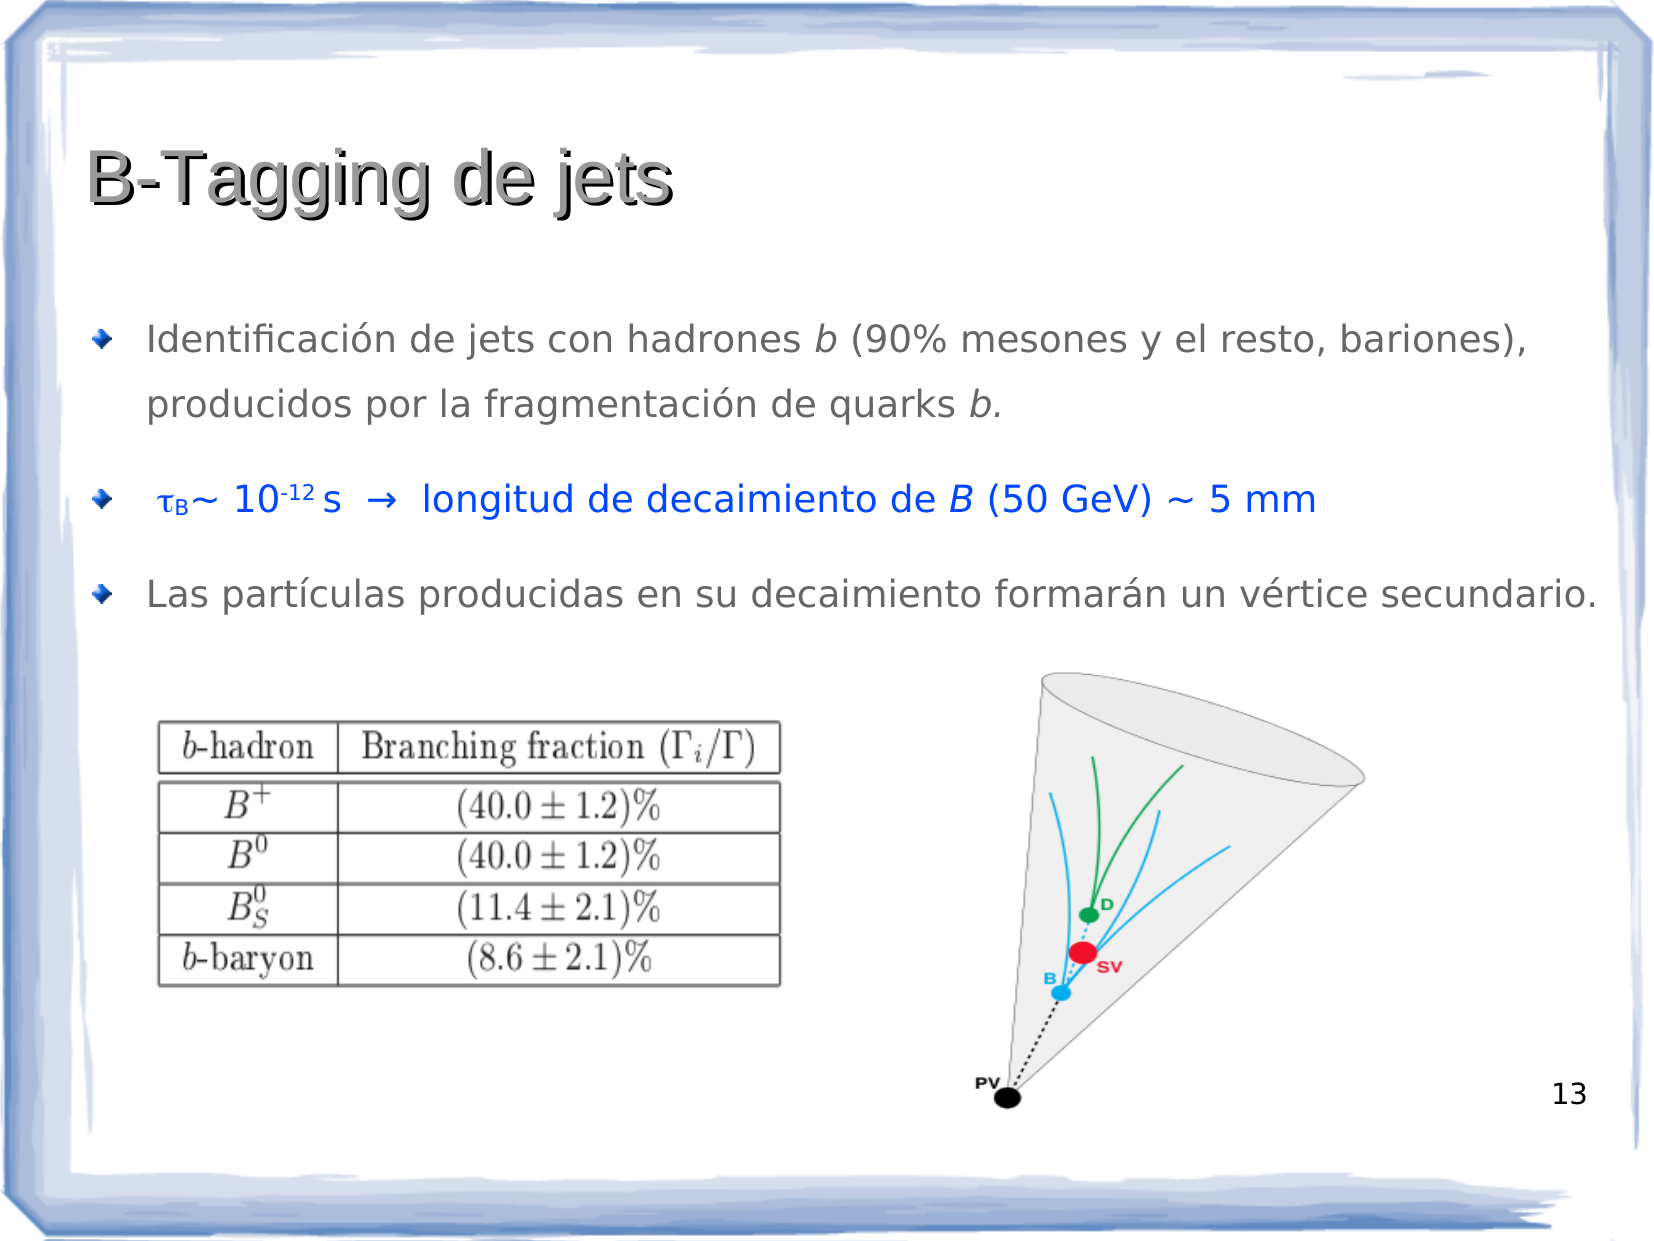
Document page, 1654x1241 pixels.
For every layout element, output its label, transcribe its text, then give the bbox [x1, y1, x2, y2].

picture [0, 0, 1654, 1241]
title B-Tagging de jets [85, 72, 1388, 281]
list Identificación de jets con hadrones b (90% mesones y el resto, bariones), producidos por la fragmentación de quarks b. tB~ 10-12 s → longitud de decaimiento de B (50 GeV) ~ 5 mm Las partículas producidas en su decaimiento formarán un vértice secundario. [75, 295, 1613, 712]
